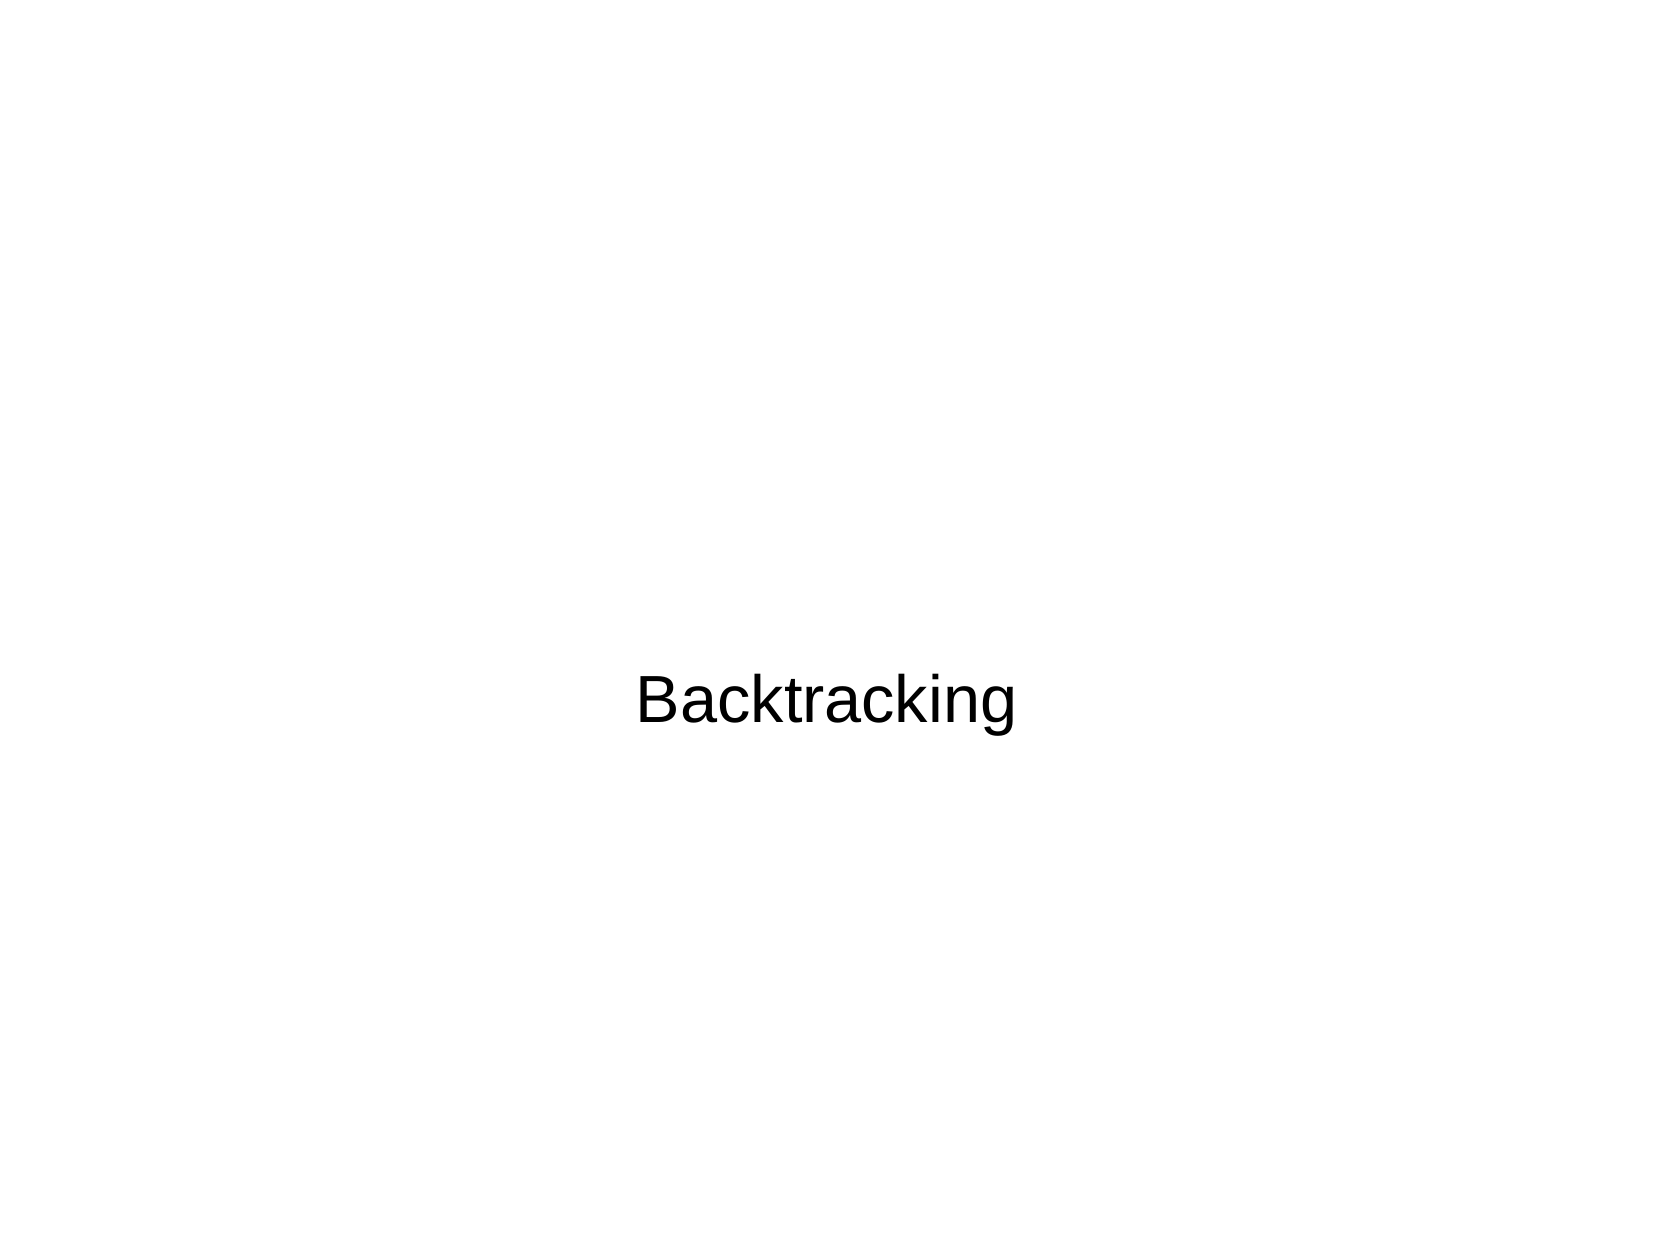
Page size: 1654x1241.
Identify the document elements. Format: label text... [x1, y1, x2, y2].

subtitle Backtracking [82, 297, 1571, 1102]
